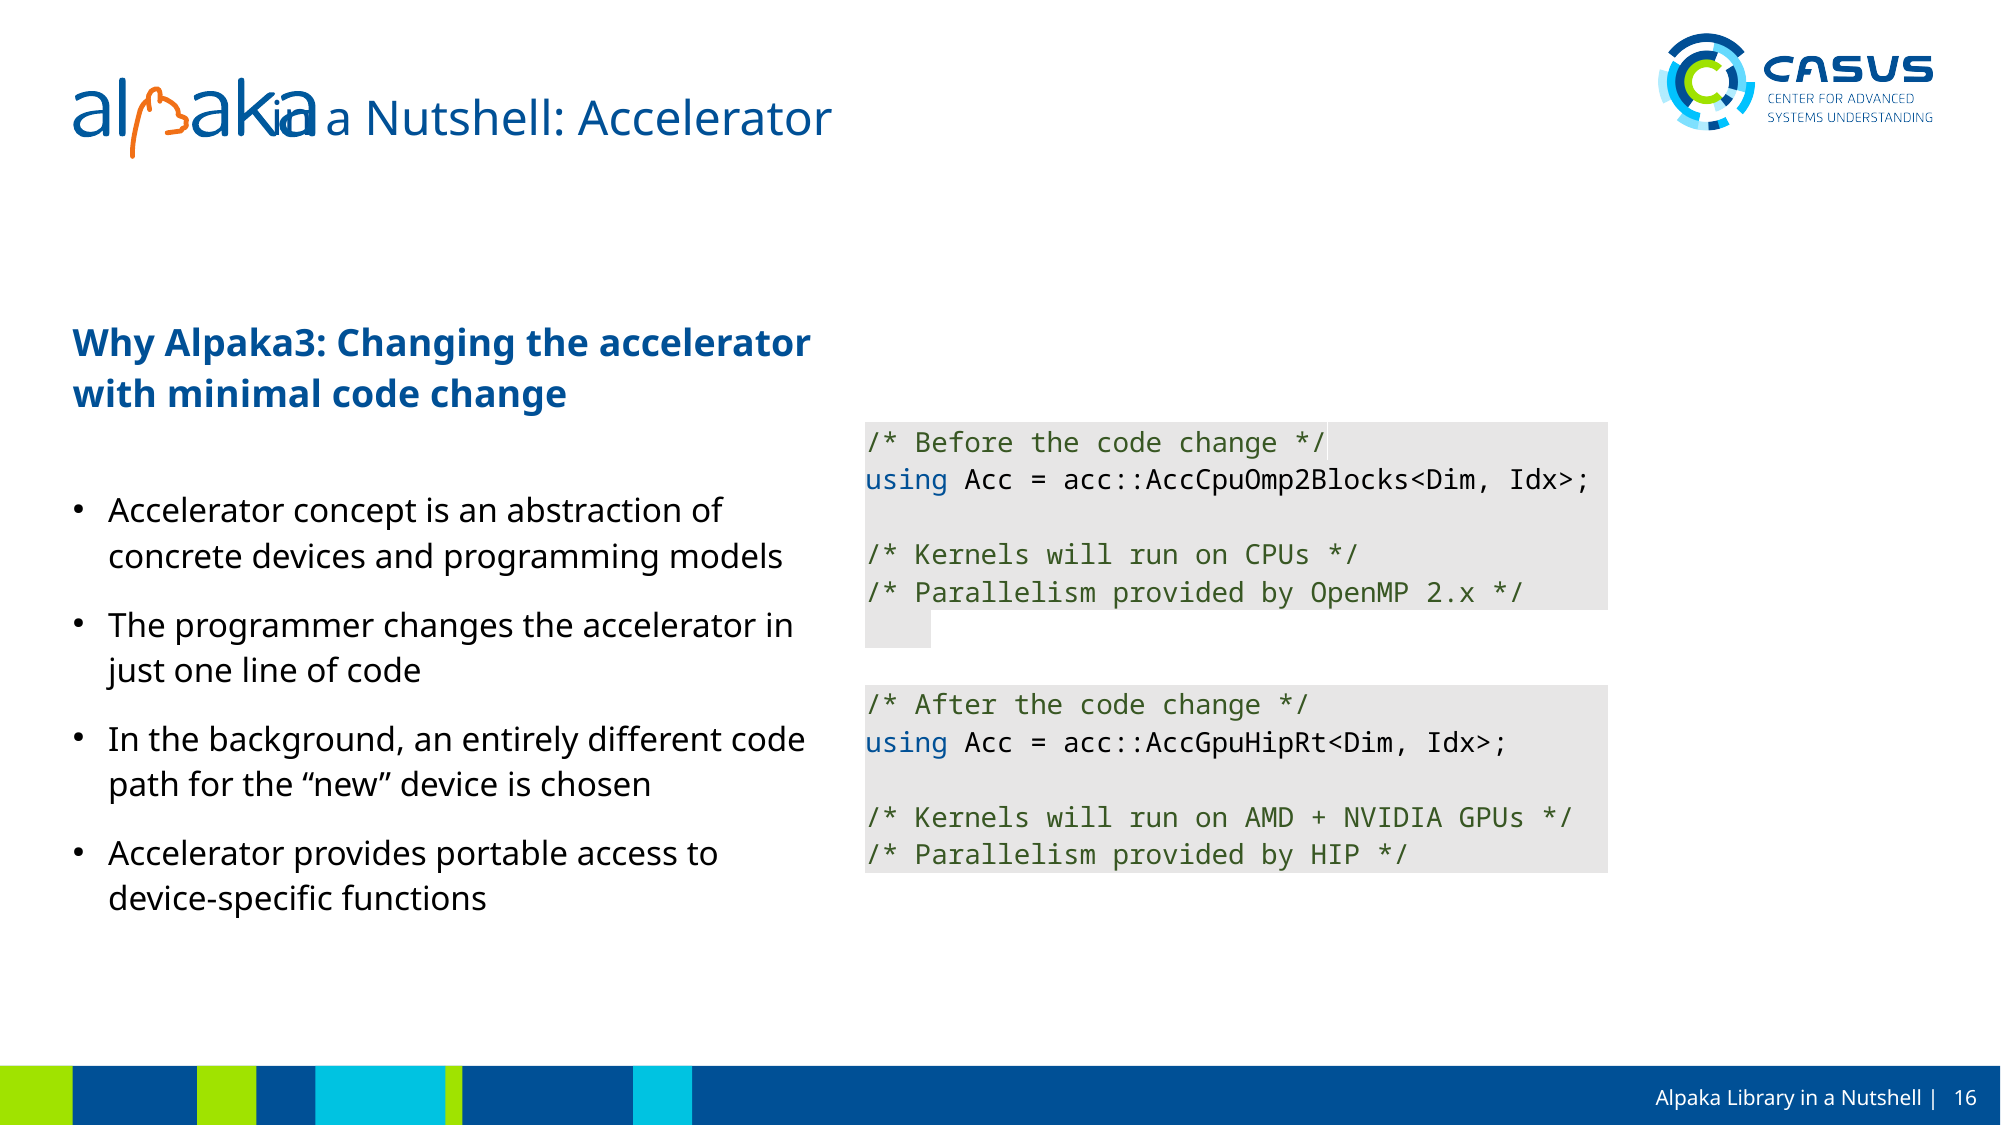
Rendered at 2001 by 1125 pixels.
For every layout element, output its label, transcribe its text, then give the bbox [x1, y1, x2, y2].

list Why Alpaka3: Changing the accelerator with minimal code change Accelerator concept is an abstraction of concrete devices and programming models The programmer changes the accelerator in just one line of code In the background, an entirely different code path for the “new” device is chosen Accelerator provides portable access to device-specific functions [72, 316, 828, 979]
title in a Nutshell: Accelerator [317, 82, 1512, 151]
list /* Before the code change */ using Acc = acc::AccCpuOmp2Blocks<Dim, Idx>; /* Kernels will run on CPUs */ /* Parallelism provided by OpenMP 2.x */ /* After the code change */ using Acc = acc::AccGpuHipRt<Dim, Idx>; /* Kernels will run on AMD + NVIDIA GPUs */ /* Parallelism provided by HIP */ [865, 316, 1621, 979]
picture [1658, 33, 1933, 131]
picture [72, 76, 317, 160]
